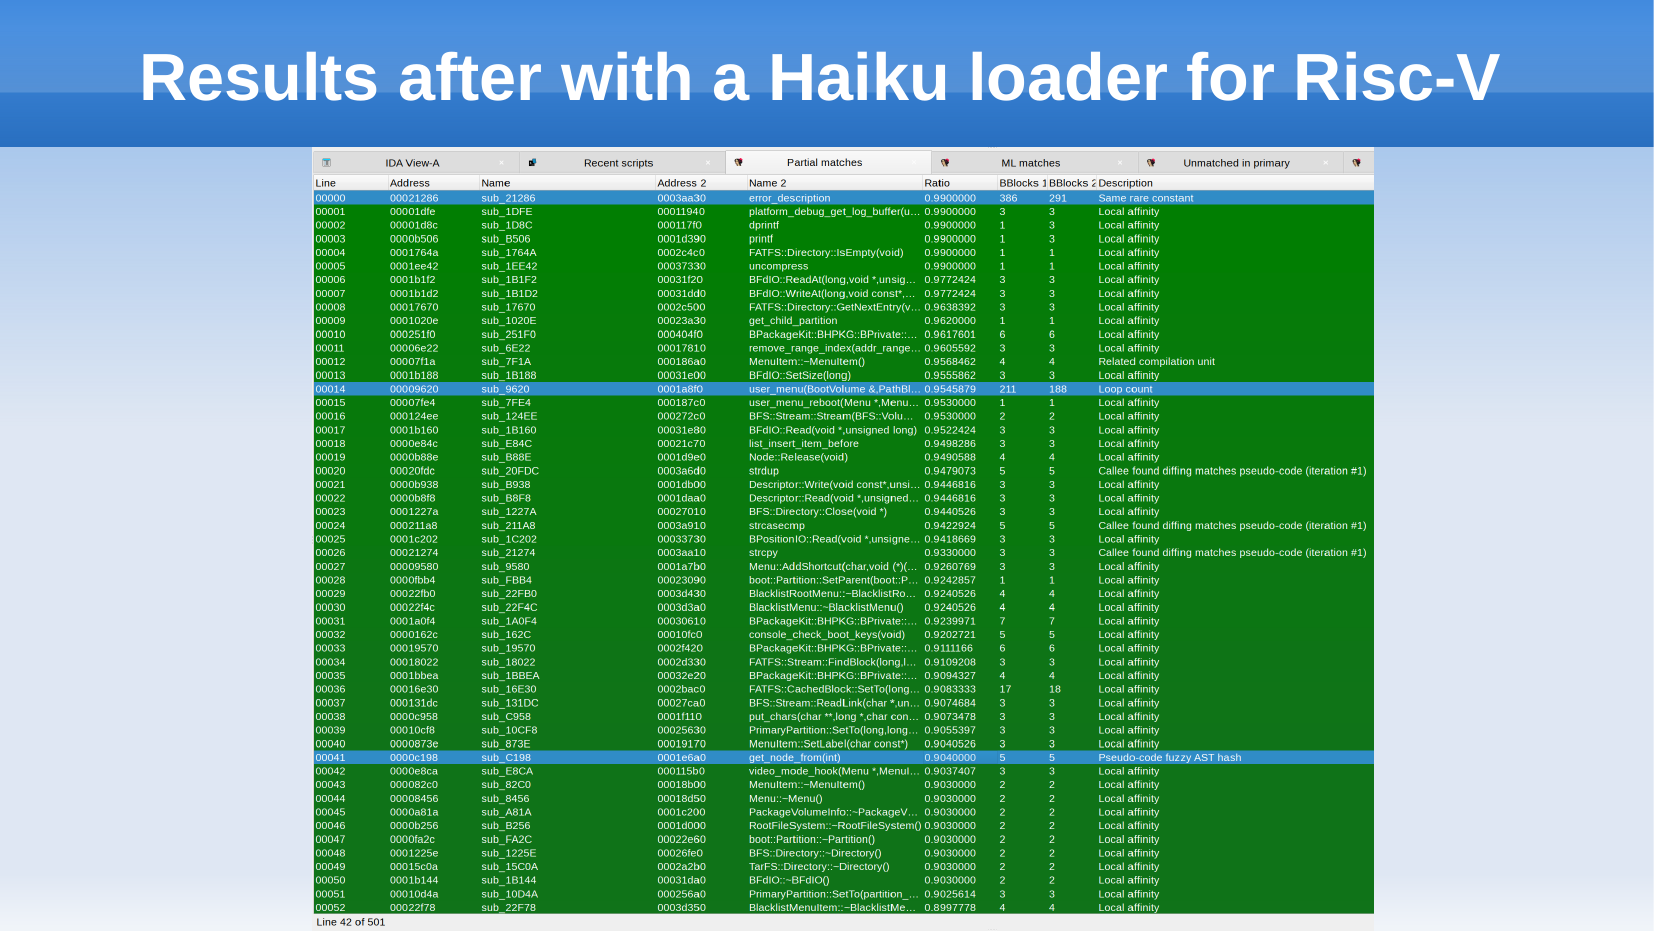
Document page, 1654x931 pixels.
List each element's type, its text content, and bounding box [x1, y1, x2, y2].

picture [0, 0, 1654, 931]
title Results after with a Haiku loader for Risc-V [76, 0, 1565, 156]
